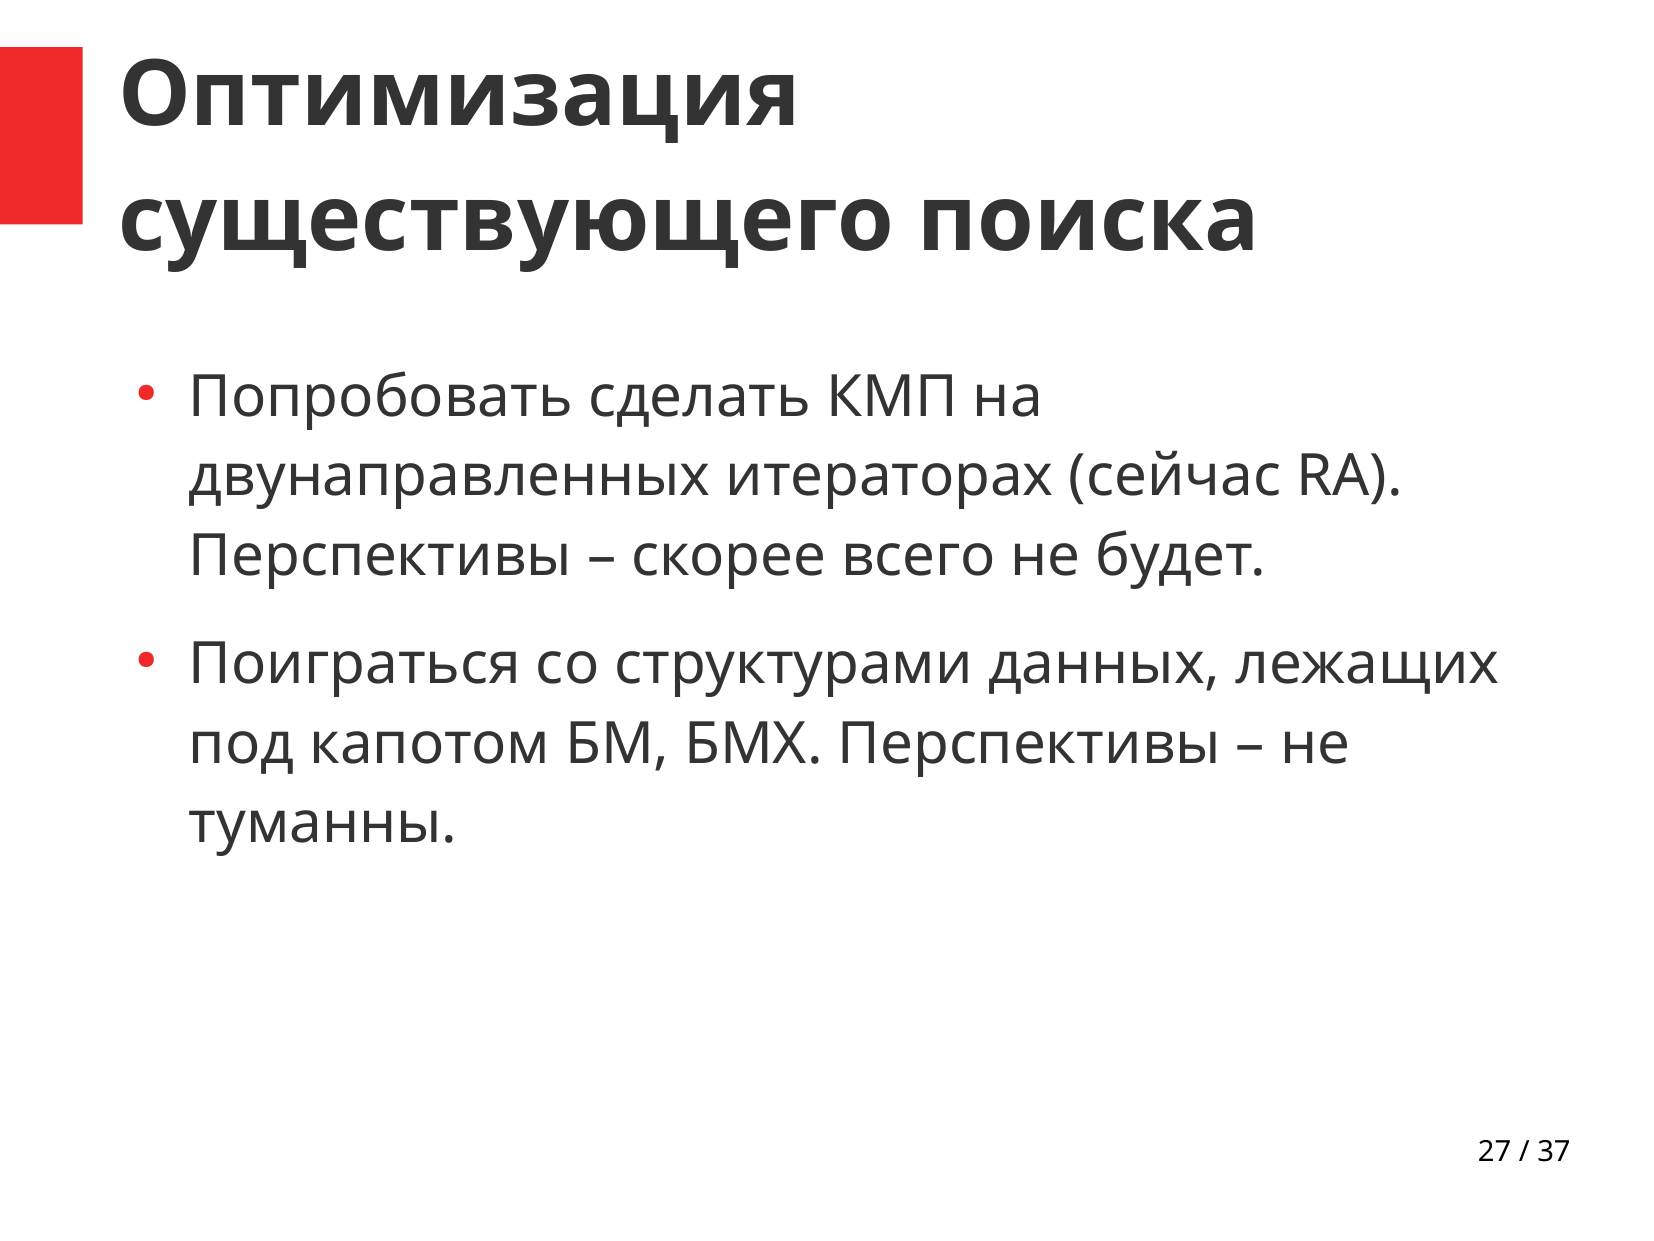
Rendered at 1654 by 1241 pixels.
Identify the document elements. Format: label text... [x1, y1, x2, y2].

title Оптимизация существующего поиска [118, 28, 1571, 278]
list Попробовать сделать КМП на двунаправленных итераторах (сейчас RA). Перспективы – скорее всего не будет. Поиграться со структурами данных, лежащих под капотом БМ, БМХ. Перспективы – не туманны. [118, 354, 1536, 1074]
